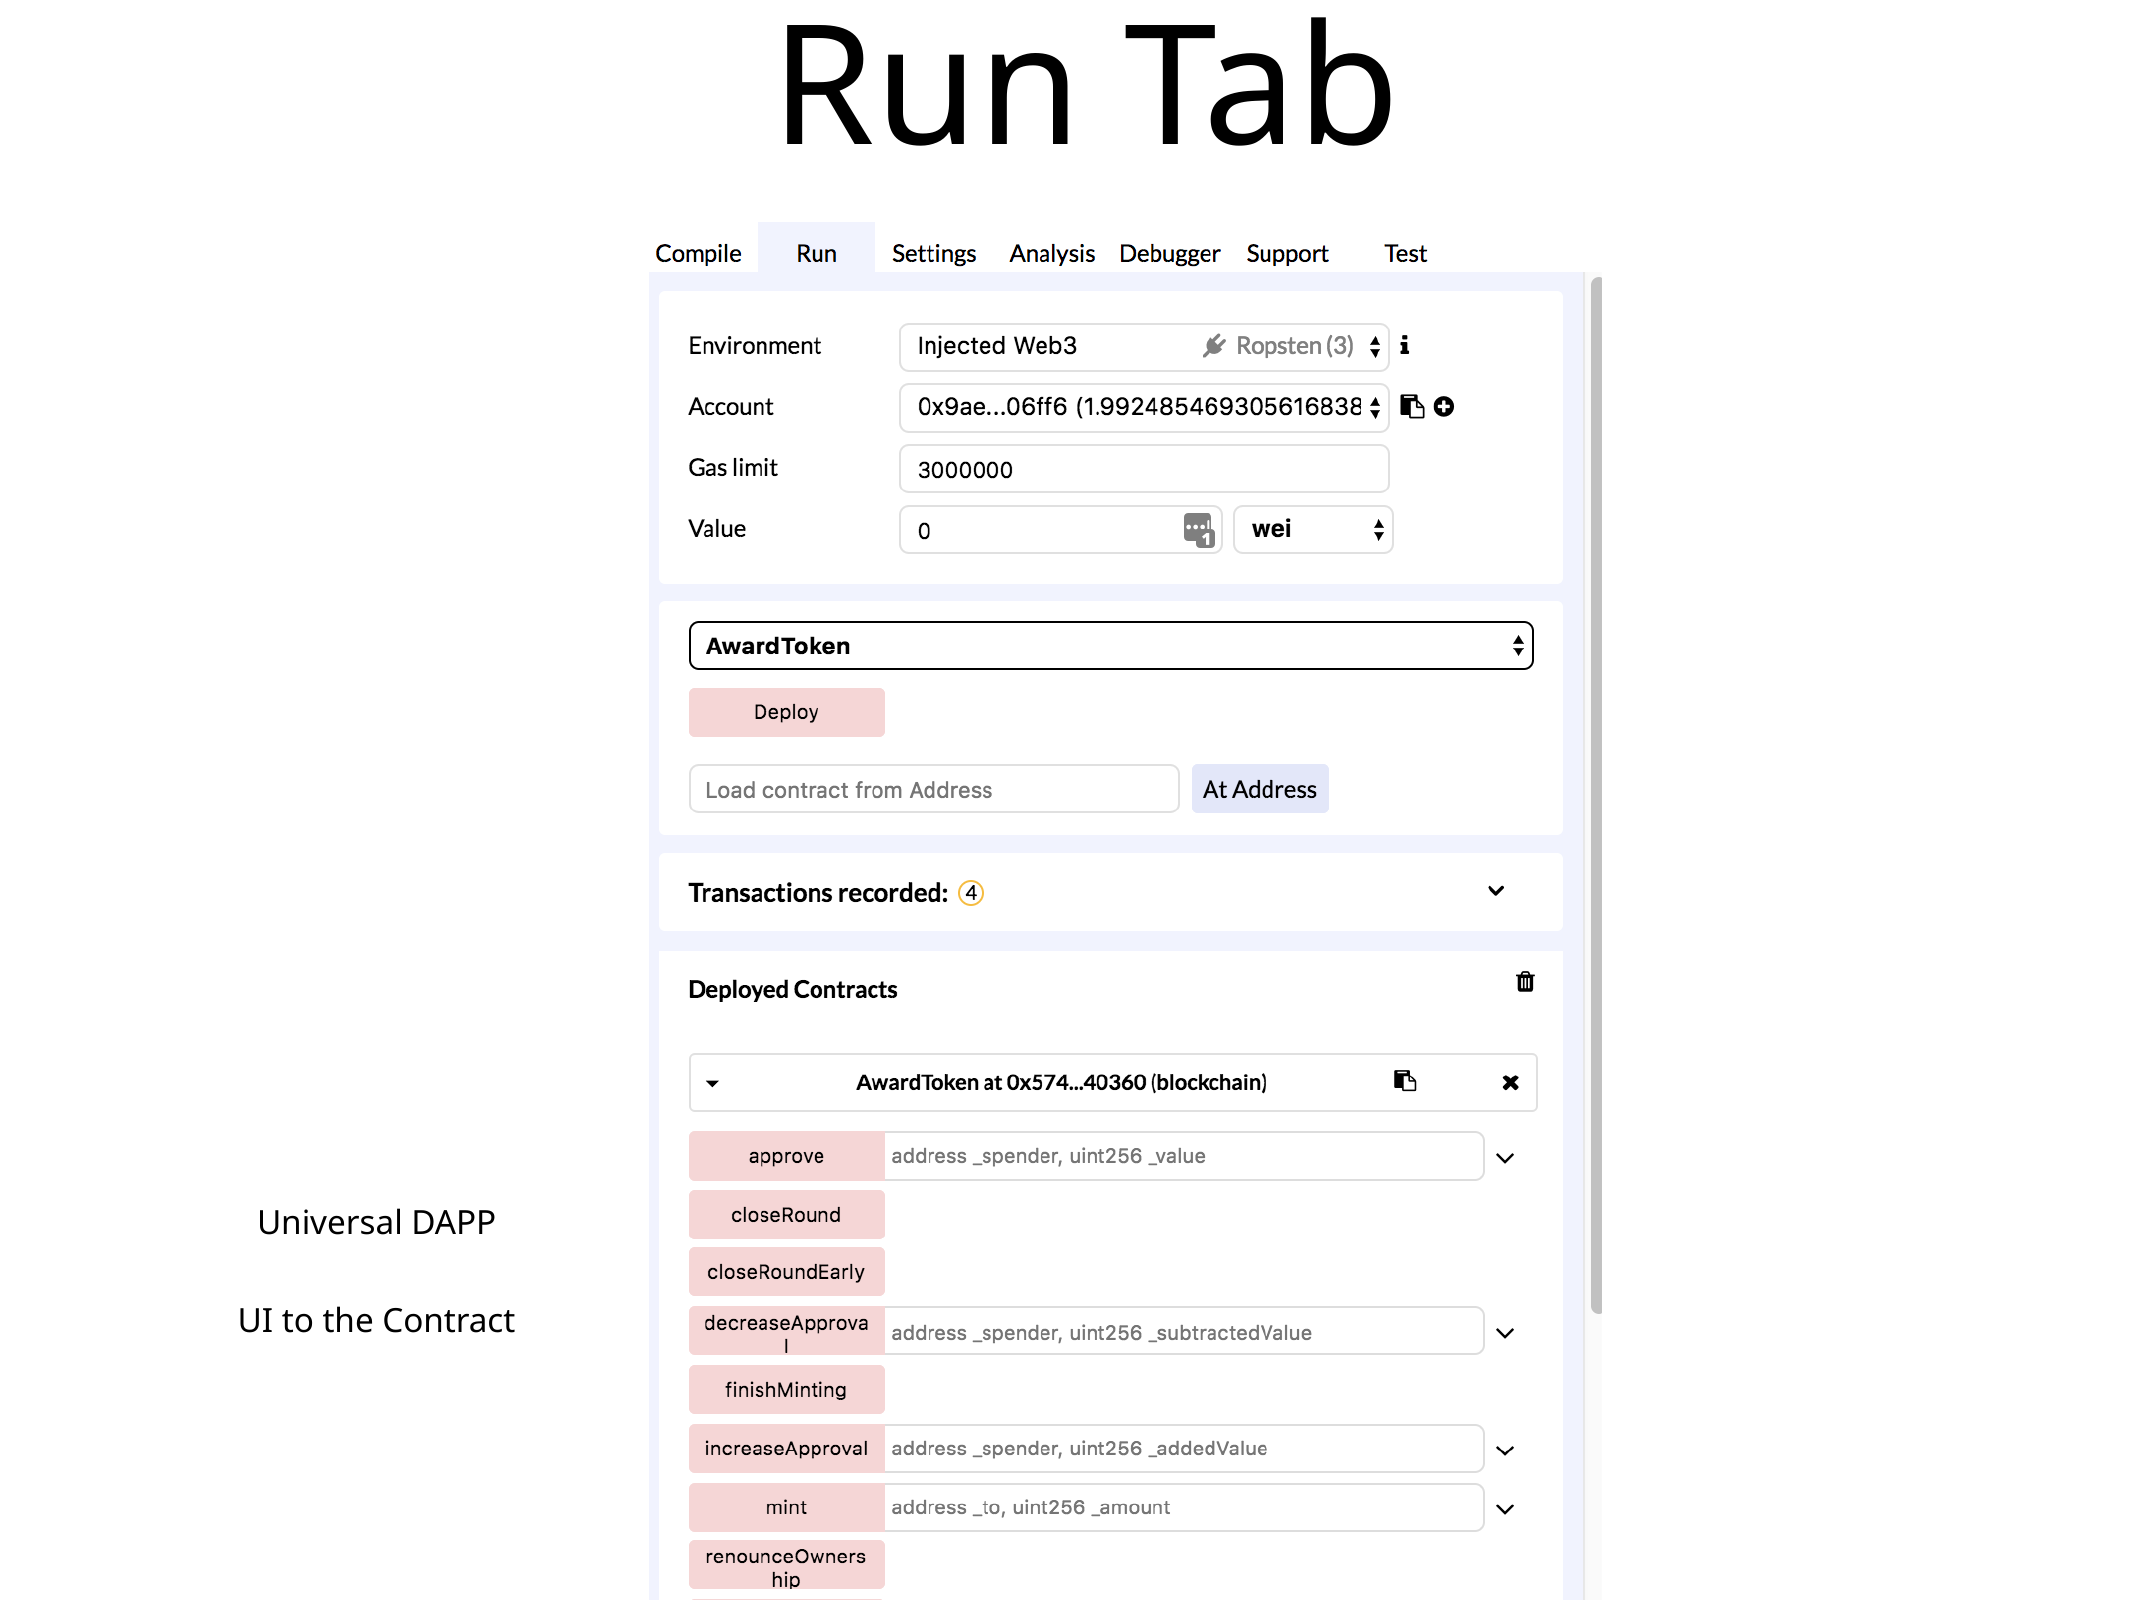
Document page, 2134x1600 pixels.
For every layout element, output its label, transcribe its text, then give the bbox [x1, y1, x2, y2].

title Run Tab [185, 0, 2074, 181]
text_box UI to the Contract [229, 1290, 534, 1347]
text_box Universal DAPP [248, 1192, 514, 1250]
picture [649, 222, 1602, 1600]
